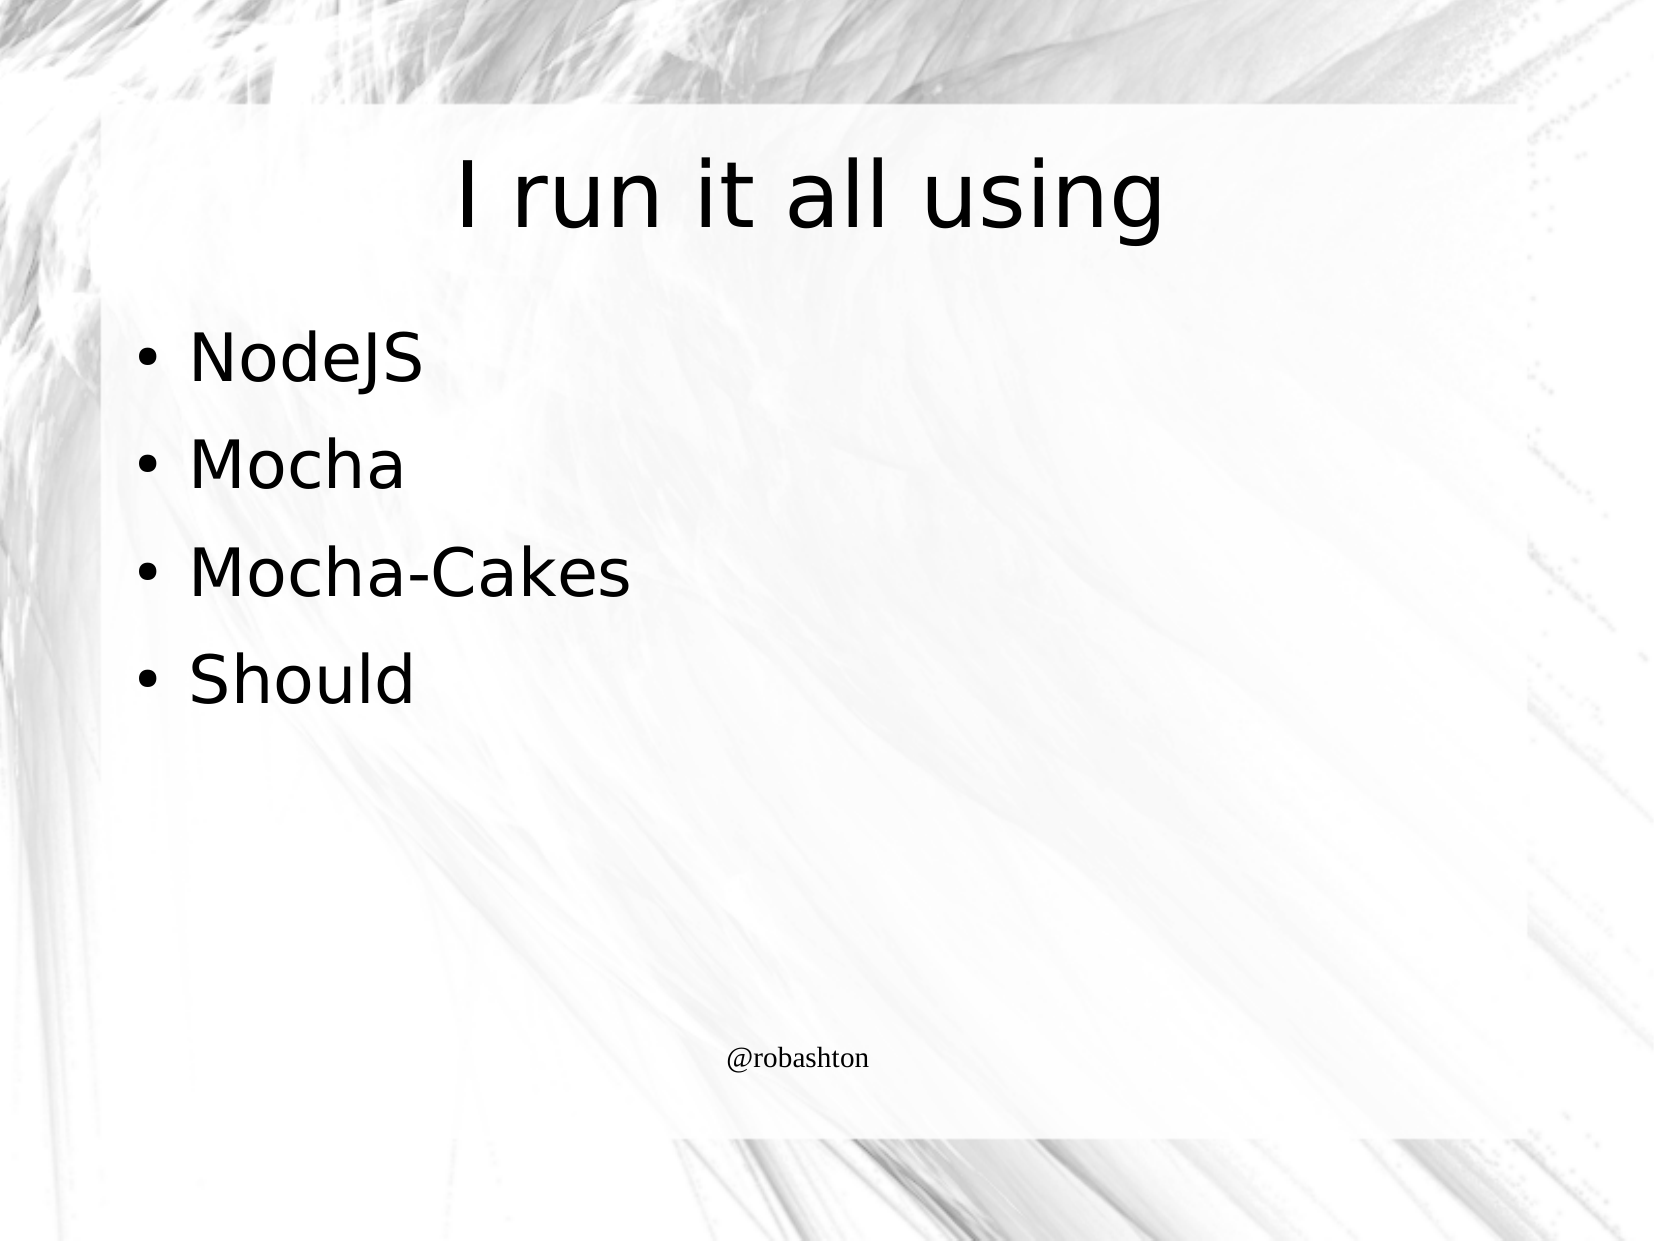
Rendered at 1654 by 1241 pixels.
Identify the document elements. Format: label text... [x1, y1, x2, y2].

list NodeJS Mocha Mocha-Cakes Should [118, 319, 1571, 1040]
picture [0, 0, 1654, 1241]
title I run it all using [118, 112, 1506, 281]
